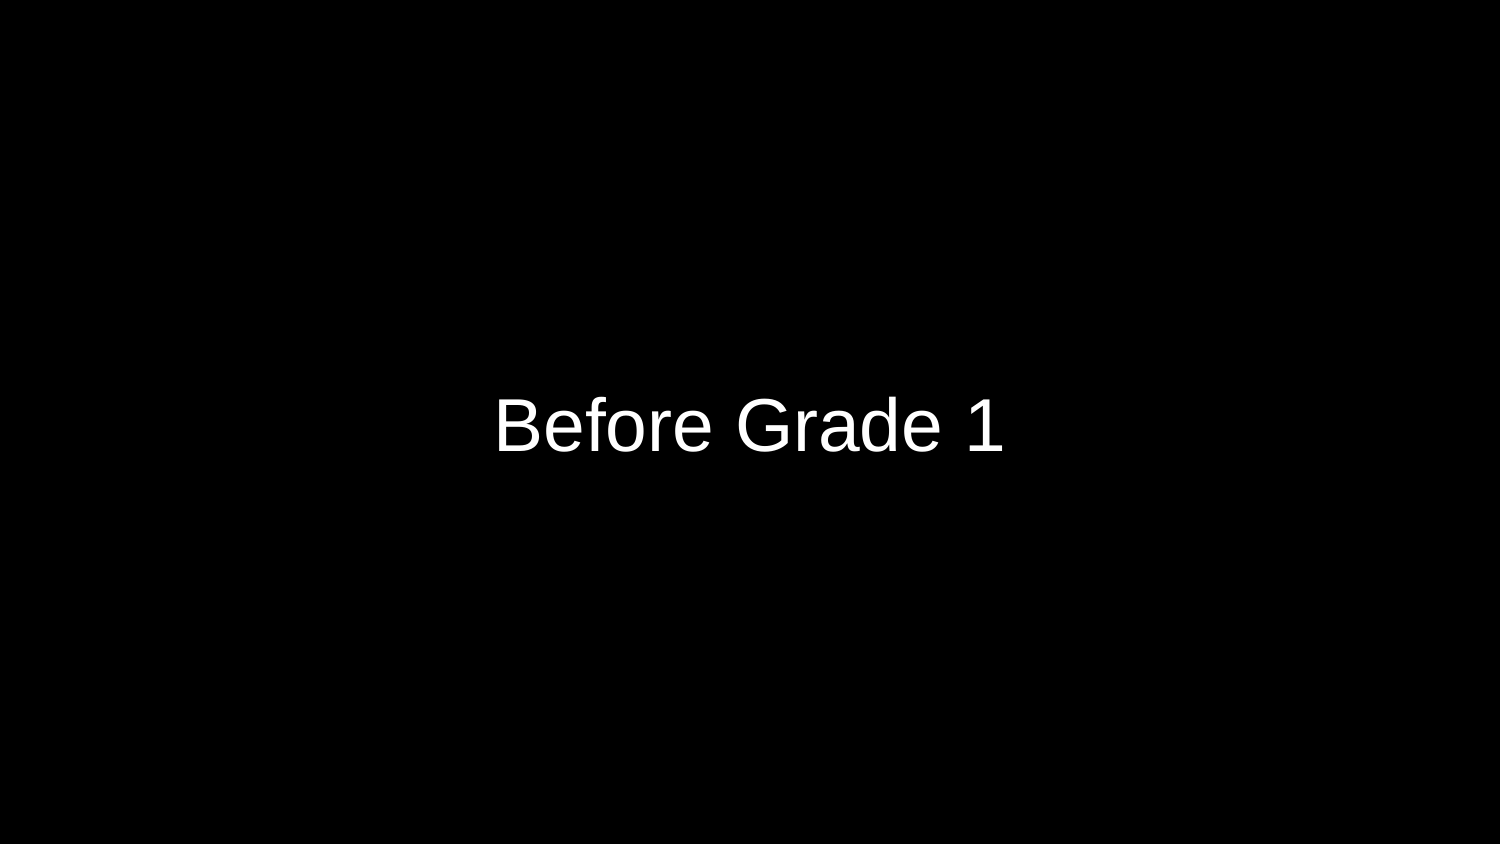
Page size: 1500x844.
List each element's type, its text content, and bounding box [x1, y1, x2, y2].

title Before Grade 1 [51, 352, 1449, 491]
